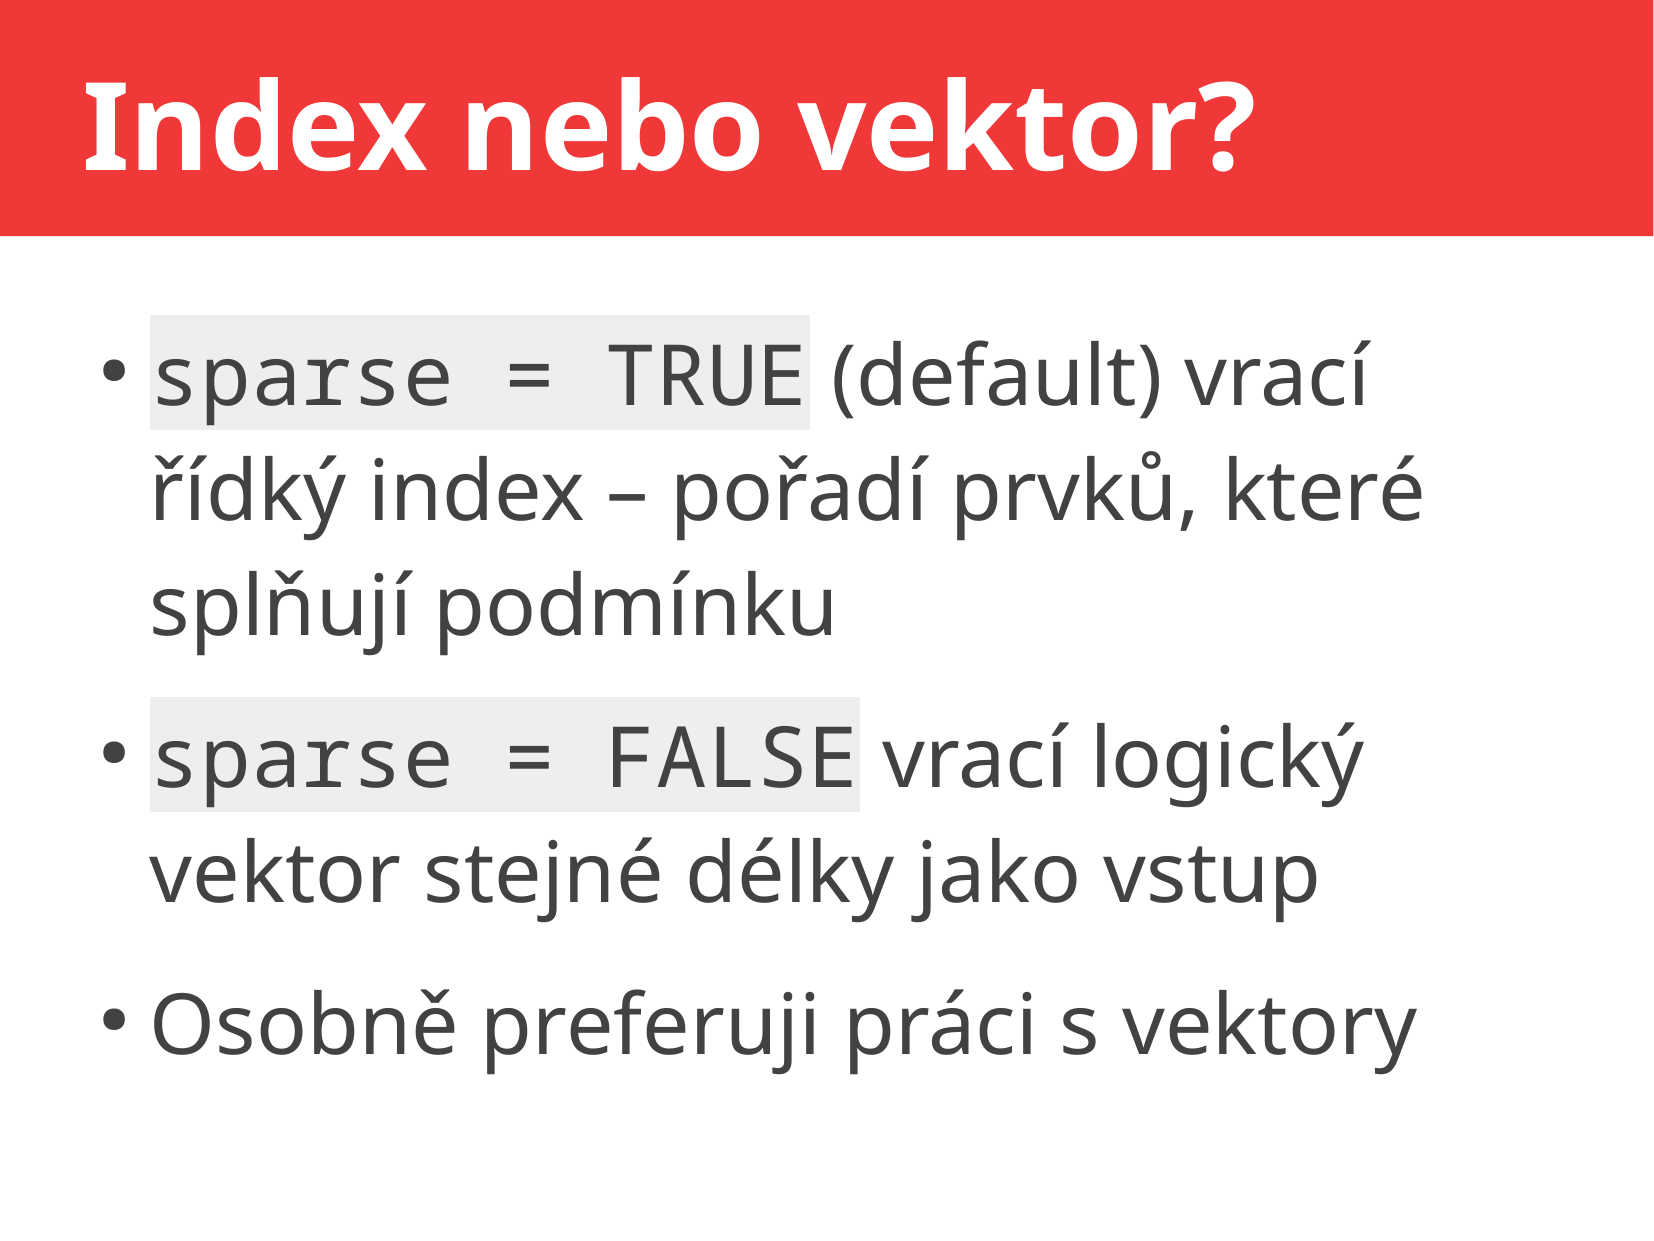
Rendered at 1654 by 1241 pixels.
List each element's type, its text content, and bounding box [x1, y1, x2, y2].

list sparse = TRUE (default) vrací řídký index – pořadí prvků, které splňují podmínku sparse = FALSE vrací logický vektor stejné délky jako vstup Osobně preferuji práci s vektory [82, 314, 1563, 1080]
title Index nebo vektor? [82, 19, 1571, 227]
